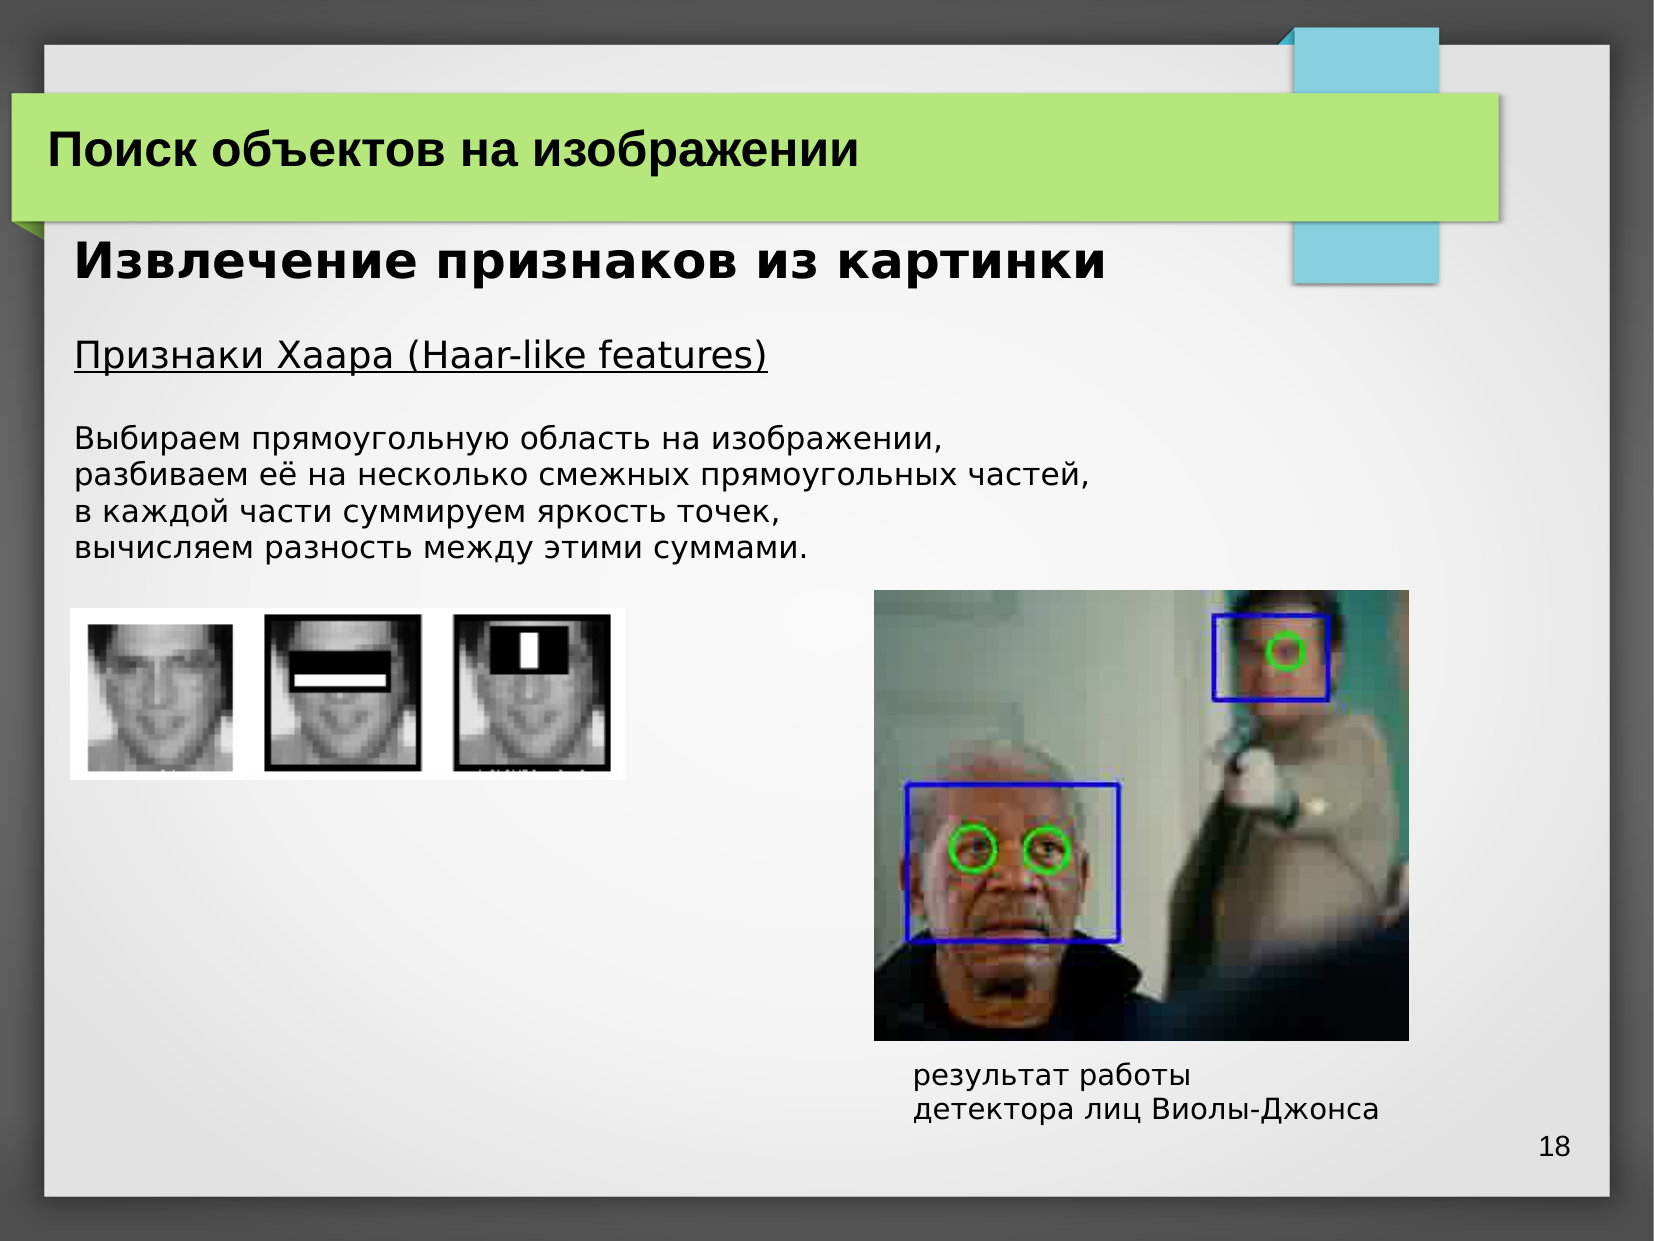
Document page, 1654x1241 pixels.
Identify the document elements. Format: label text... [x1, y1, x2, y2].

title Поиск объектов на изображении [47, 120, 1004, 177]
text_box результат работы детектора лиц Виолы-Джонса [897, 1051, 1418, 1149]
picture [0, 0, 1654, 1241]
text_box Извлечение признаков из картинки Признаки Хаара (Haar-like features) Выбираем прямоугольную область на изображении, разбиваем её на несколько смежных прямоугольных частей, в каждой части суммируем яркость точек, вычисляем разность между этими суммами. [59, 224, 1335, 591]
